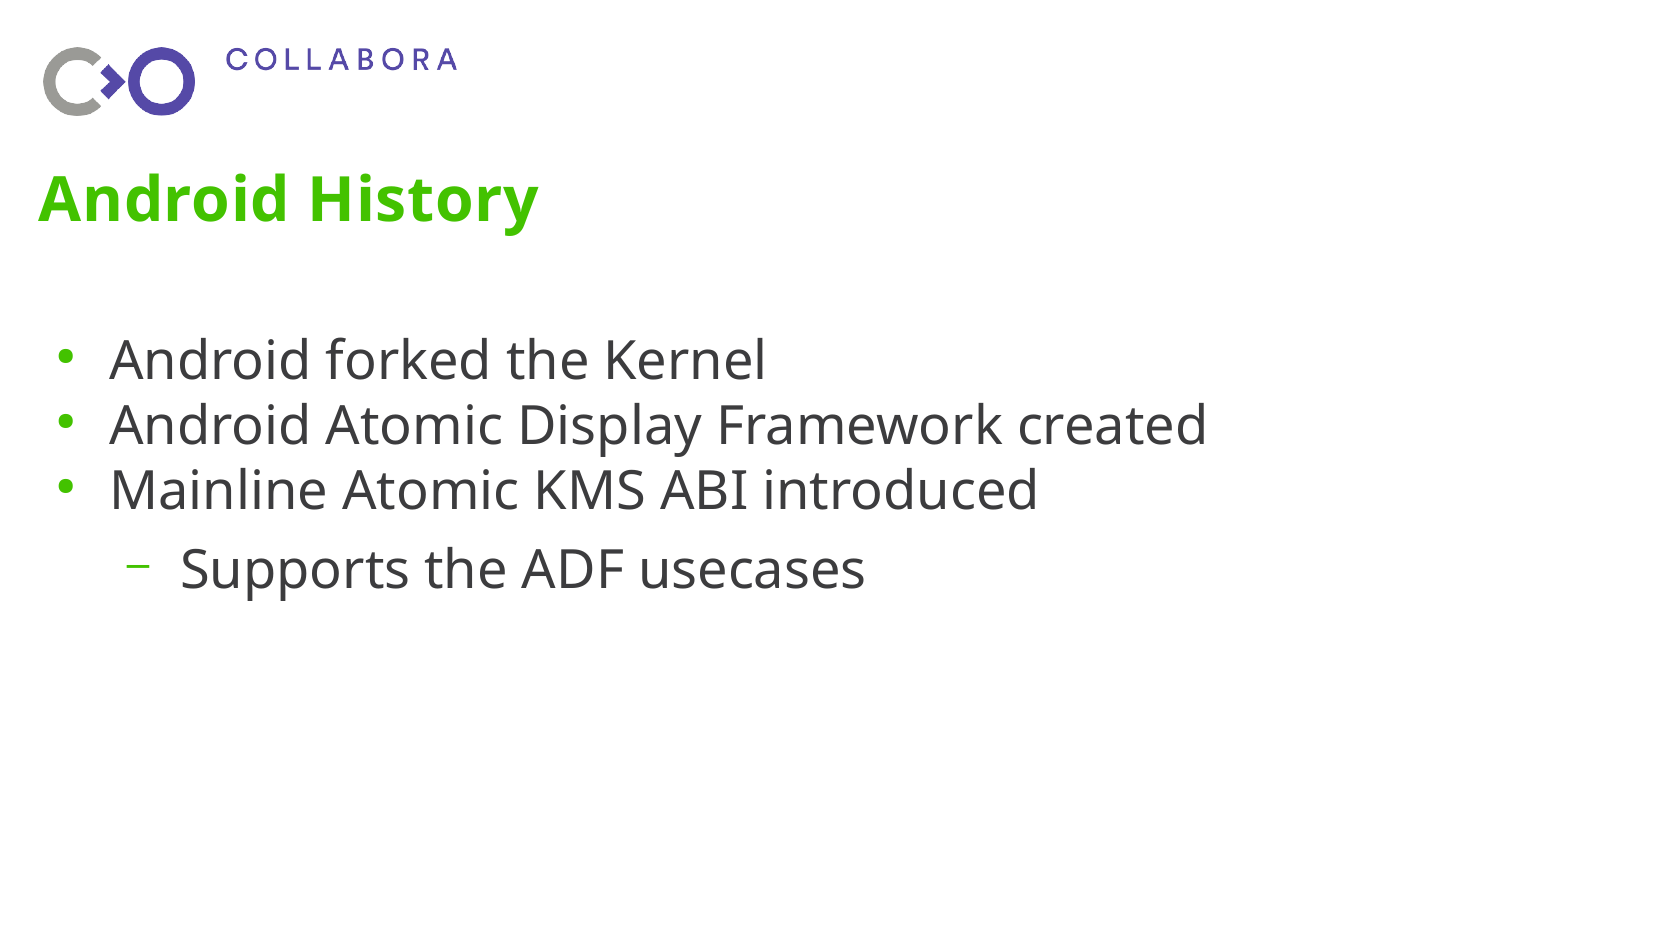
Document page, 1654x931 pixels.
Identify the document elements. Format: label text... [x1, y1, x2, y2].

title Android History [38, 159, 1614, 216]
list Android forked the Kernel Android Atomic Display Framework created Mainline Atomic KMS ABI introduced Supports the ADF usecases [38, 325, 1614, 581]
picture [43, 47, 457, 116]
